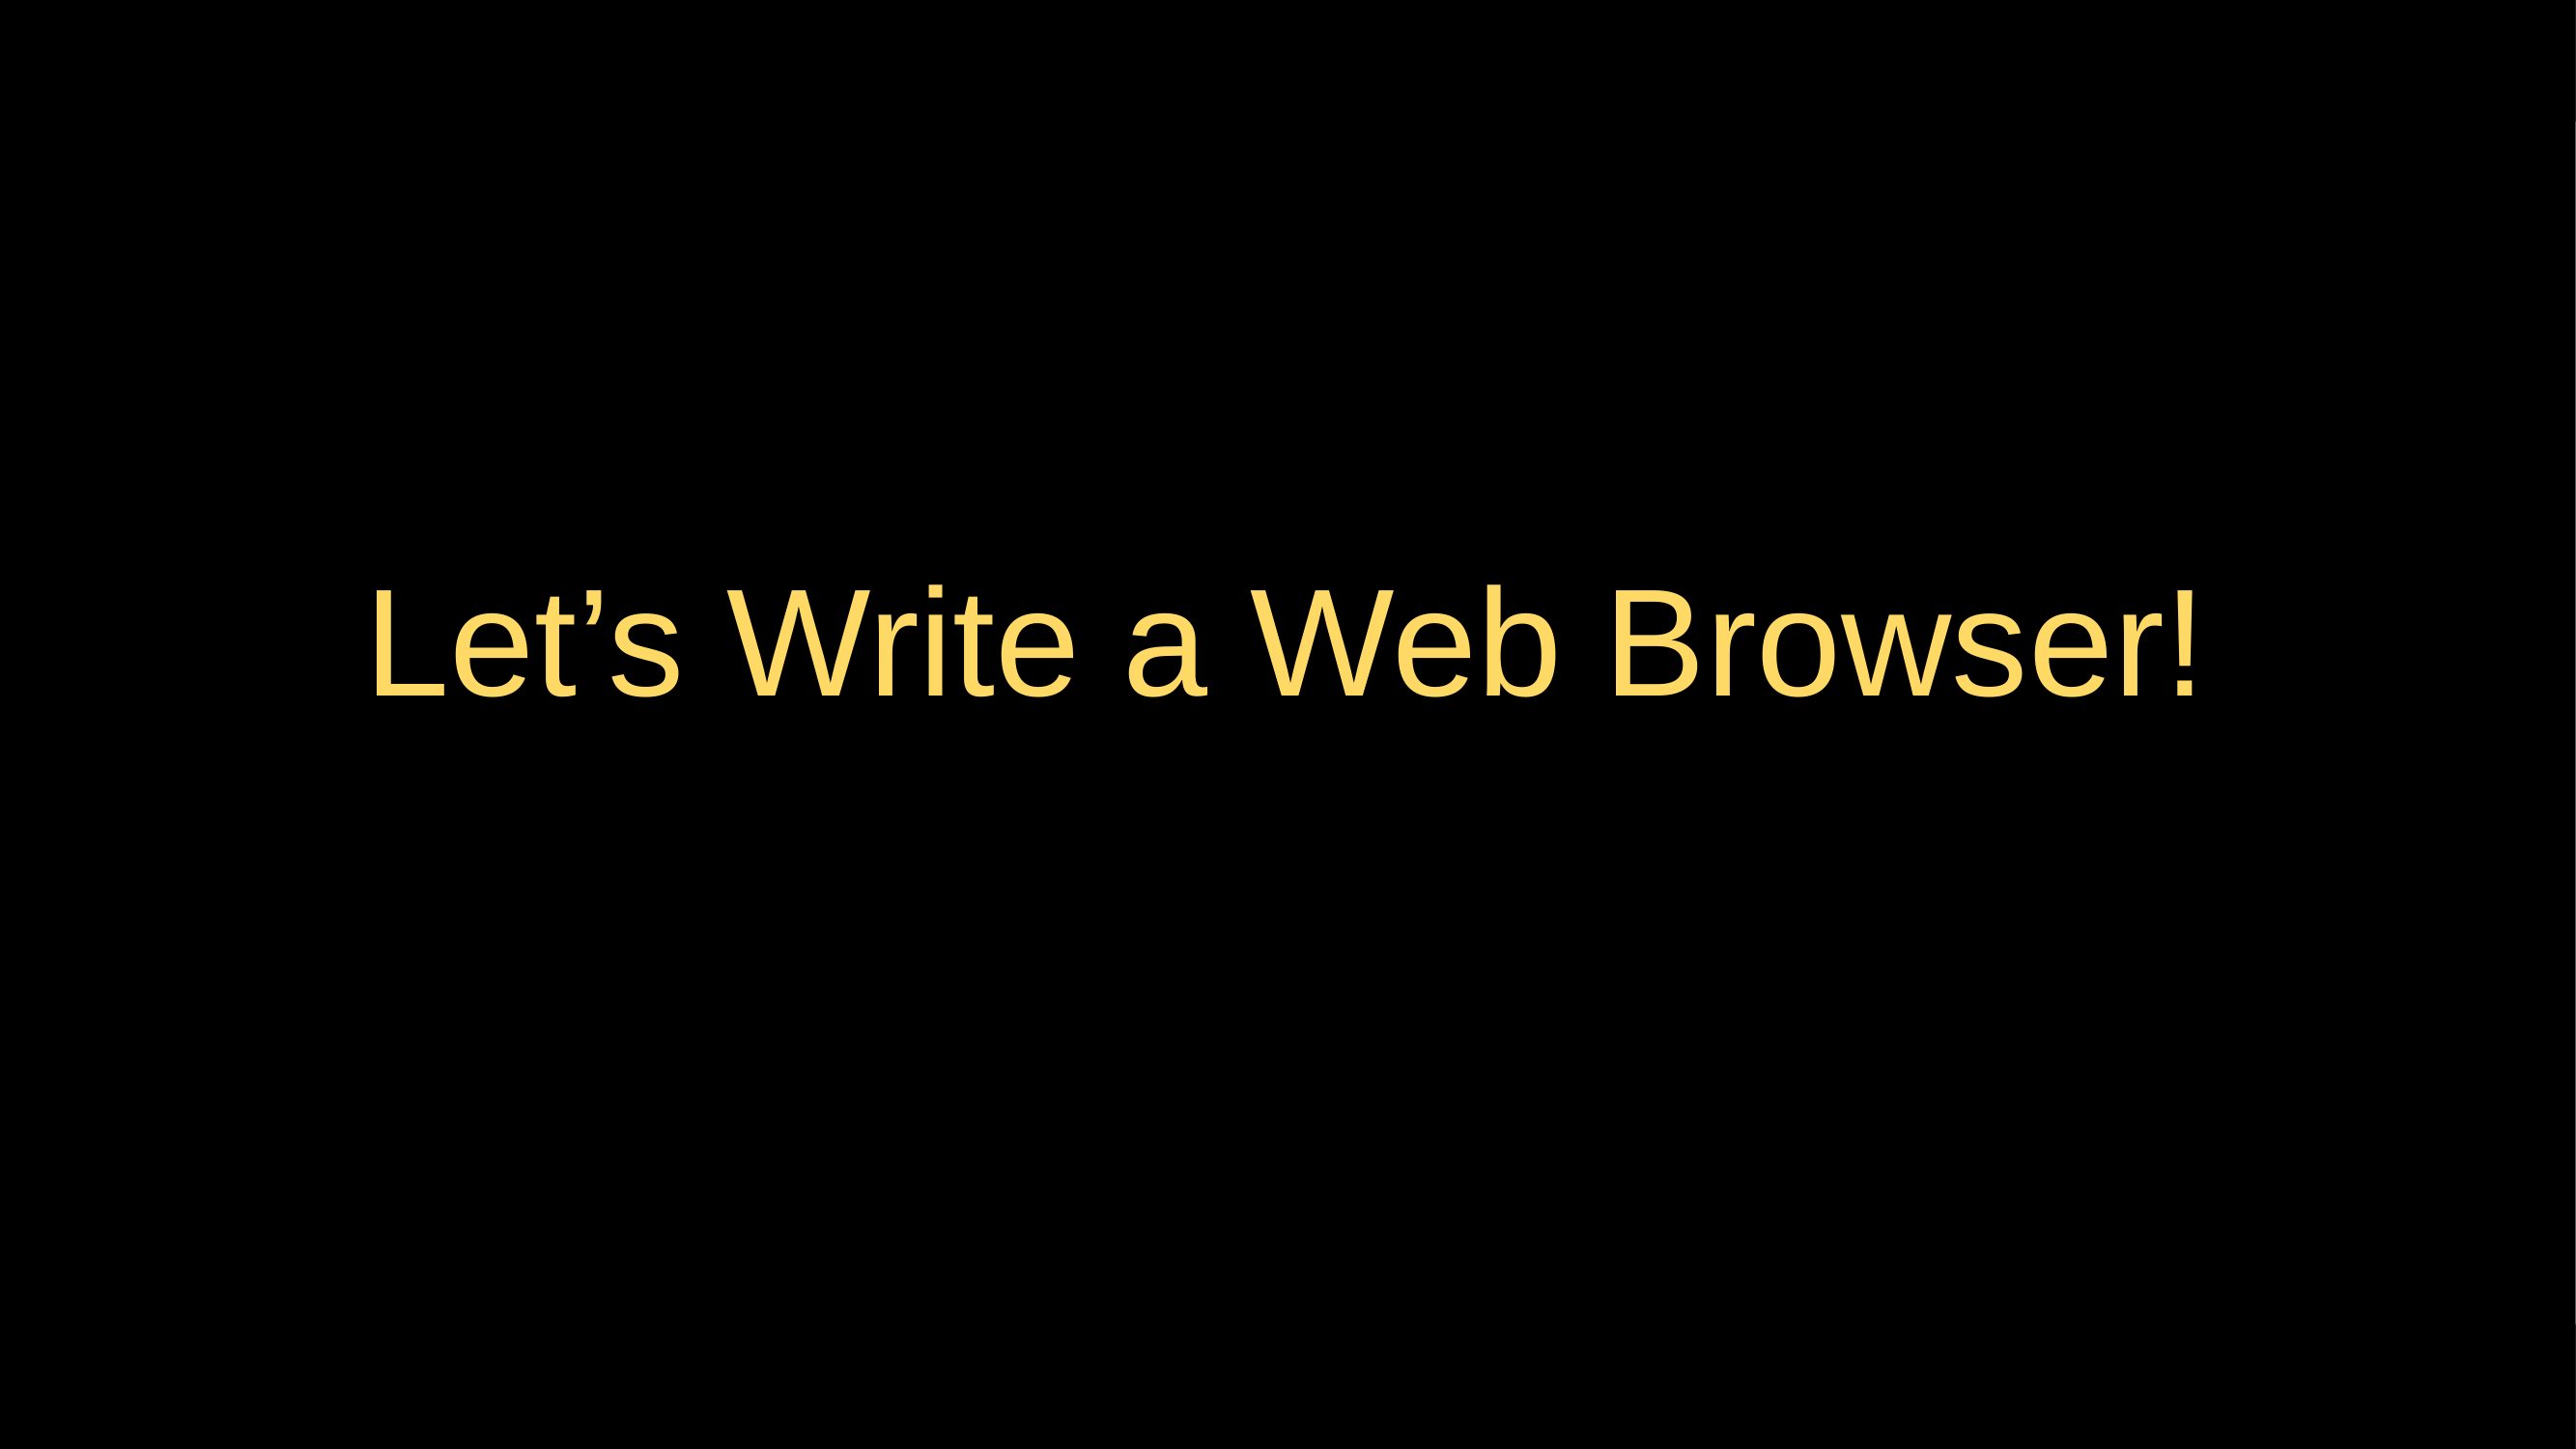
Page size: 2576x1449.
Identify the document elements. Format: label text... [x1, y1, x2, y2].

title Let’s Write a Web Browser! [183, 243, 2391, 733]
